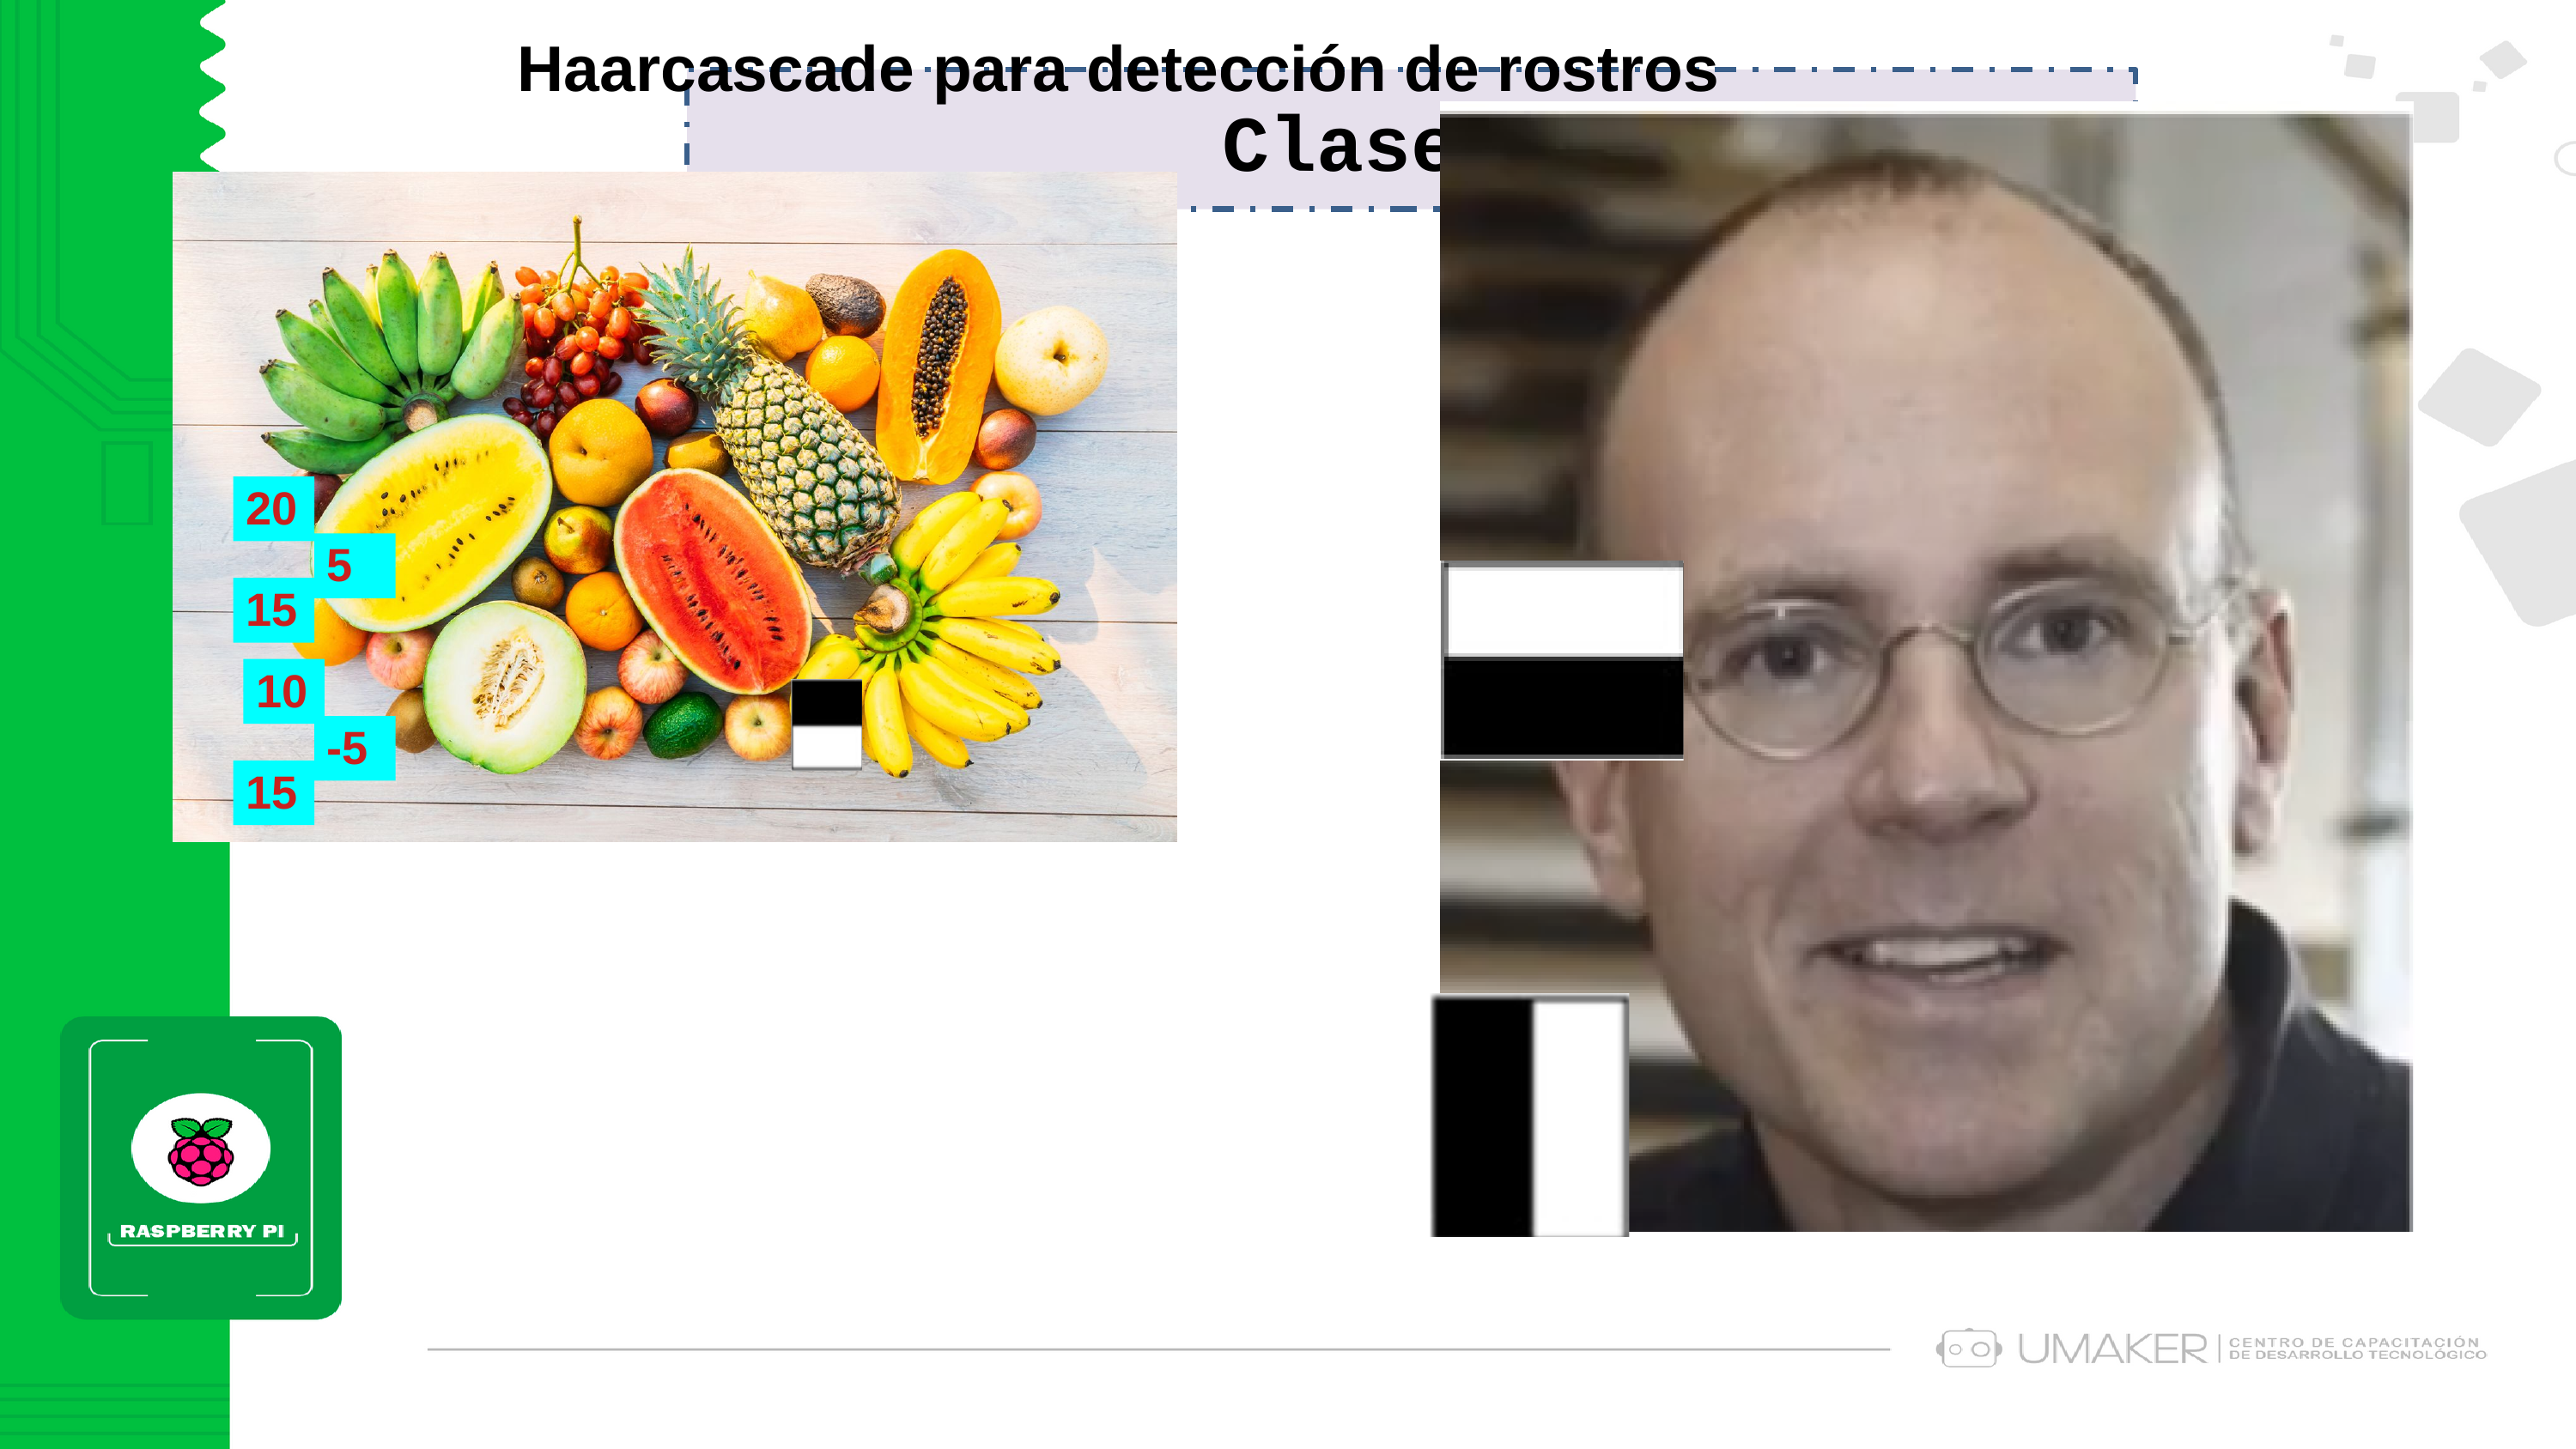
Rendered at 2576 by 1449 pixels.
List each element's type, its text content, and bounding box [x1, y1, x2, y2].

picture [0, 0, 2576, 1449]
text_box Haarcascade para detección de rostros [36, 20, 2171, 142]
text_box 10 [243, 658, 325, 724]
text_box 15 [233, 760, 315, 826]
text_box -5 [314, 716, 396, 781]
text_box Clase 13 [1332, 152, 1345, 164]
text_box 20 [233, 476, 315, 542]
text_box 15 [233, 578, 315, 643]
text_box Clase 13 [687, 142, 1440, 209]
text_box Clase 13 [1426, 152, 1440, 164]
text_box 5 [314, 533, 396, 598]
